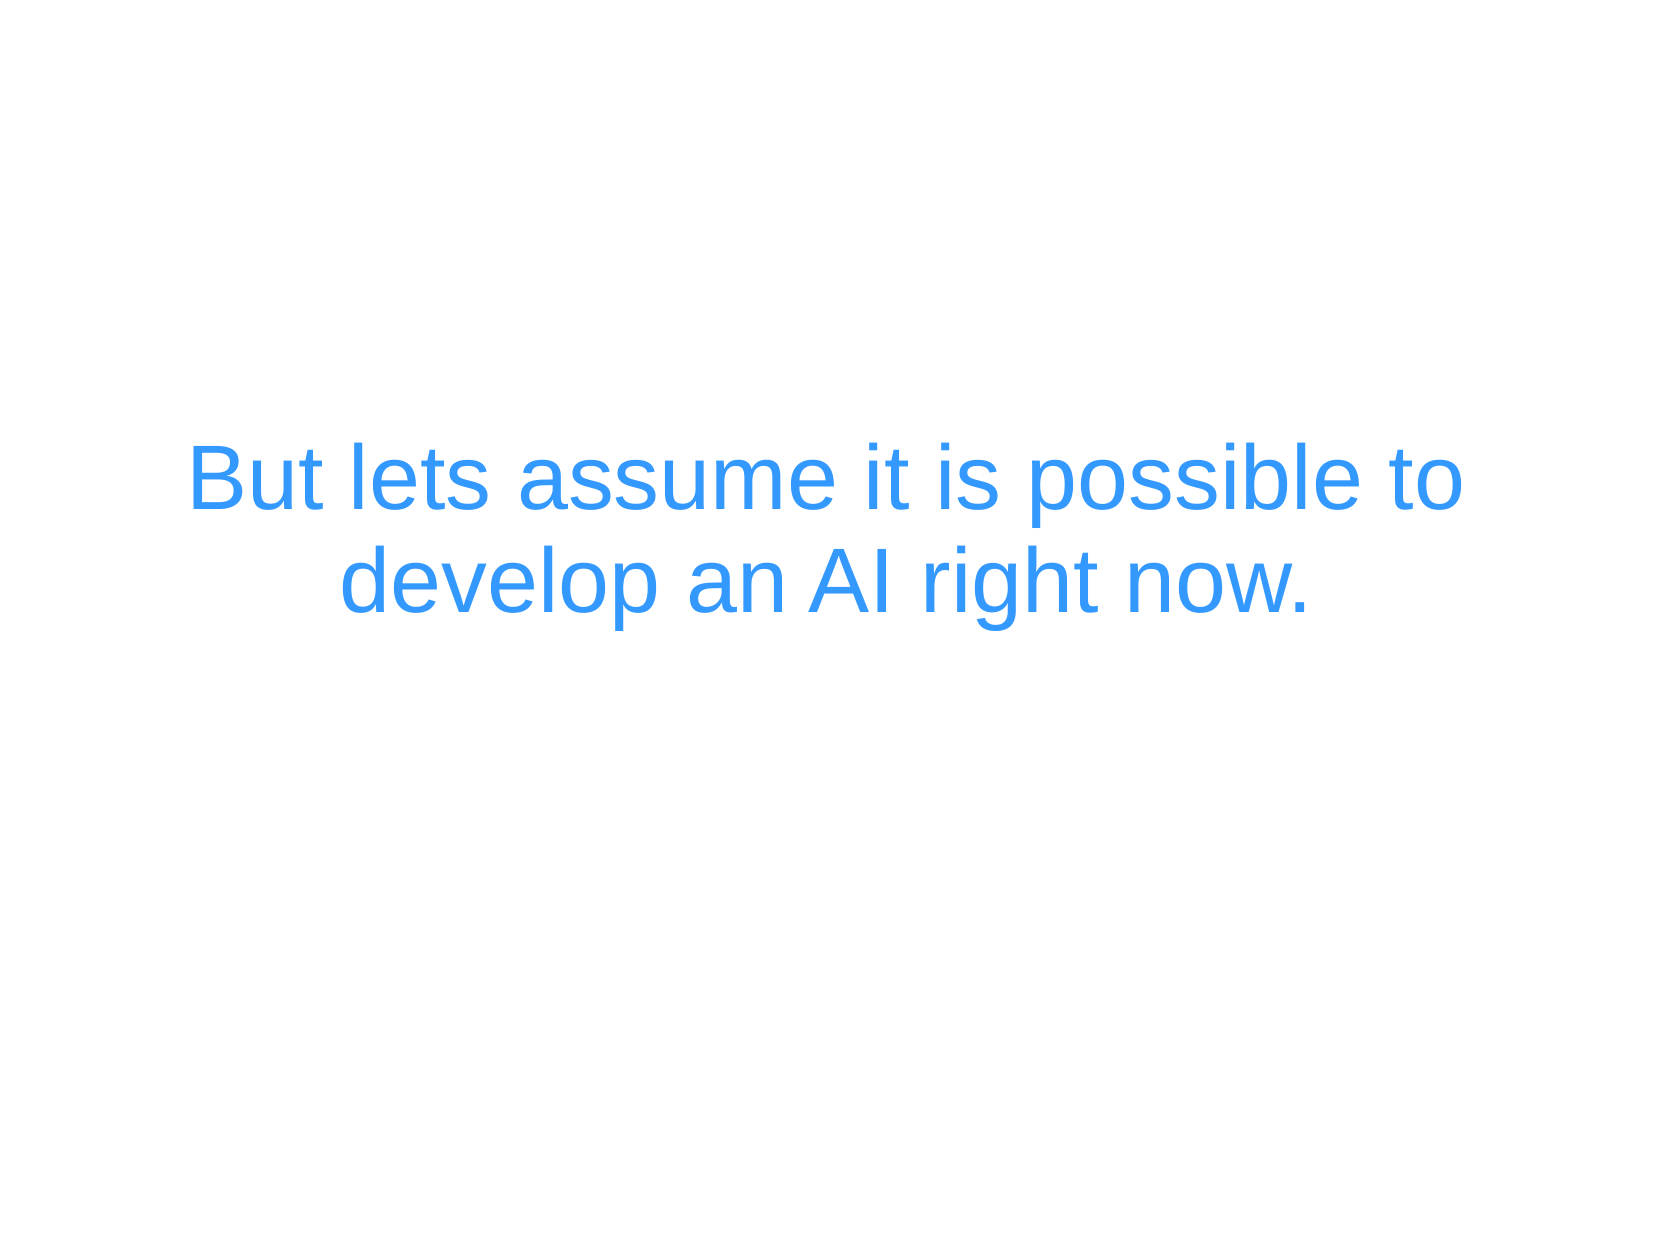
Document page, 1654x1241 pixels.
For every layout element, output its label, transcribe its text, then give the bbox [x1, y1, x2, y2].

subtitle But lets assume it is possible to develop an AI right now. [82, 49, 1571, 1010]
